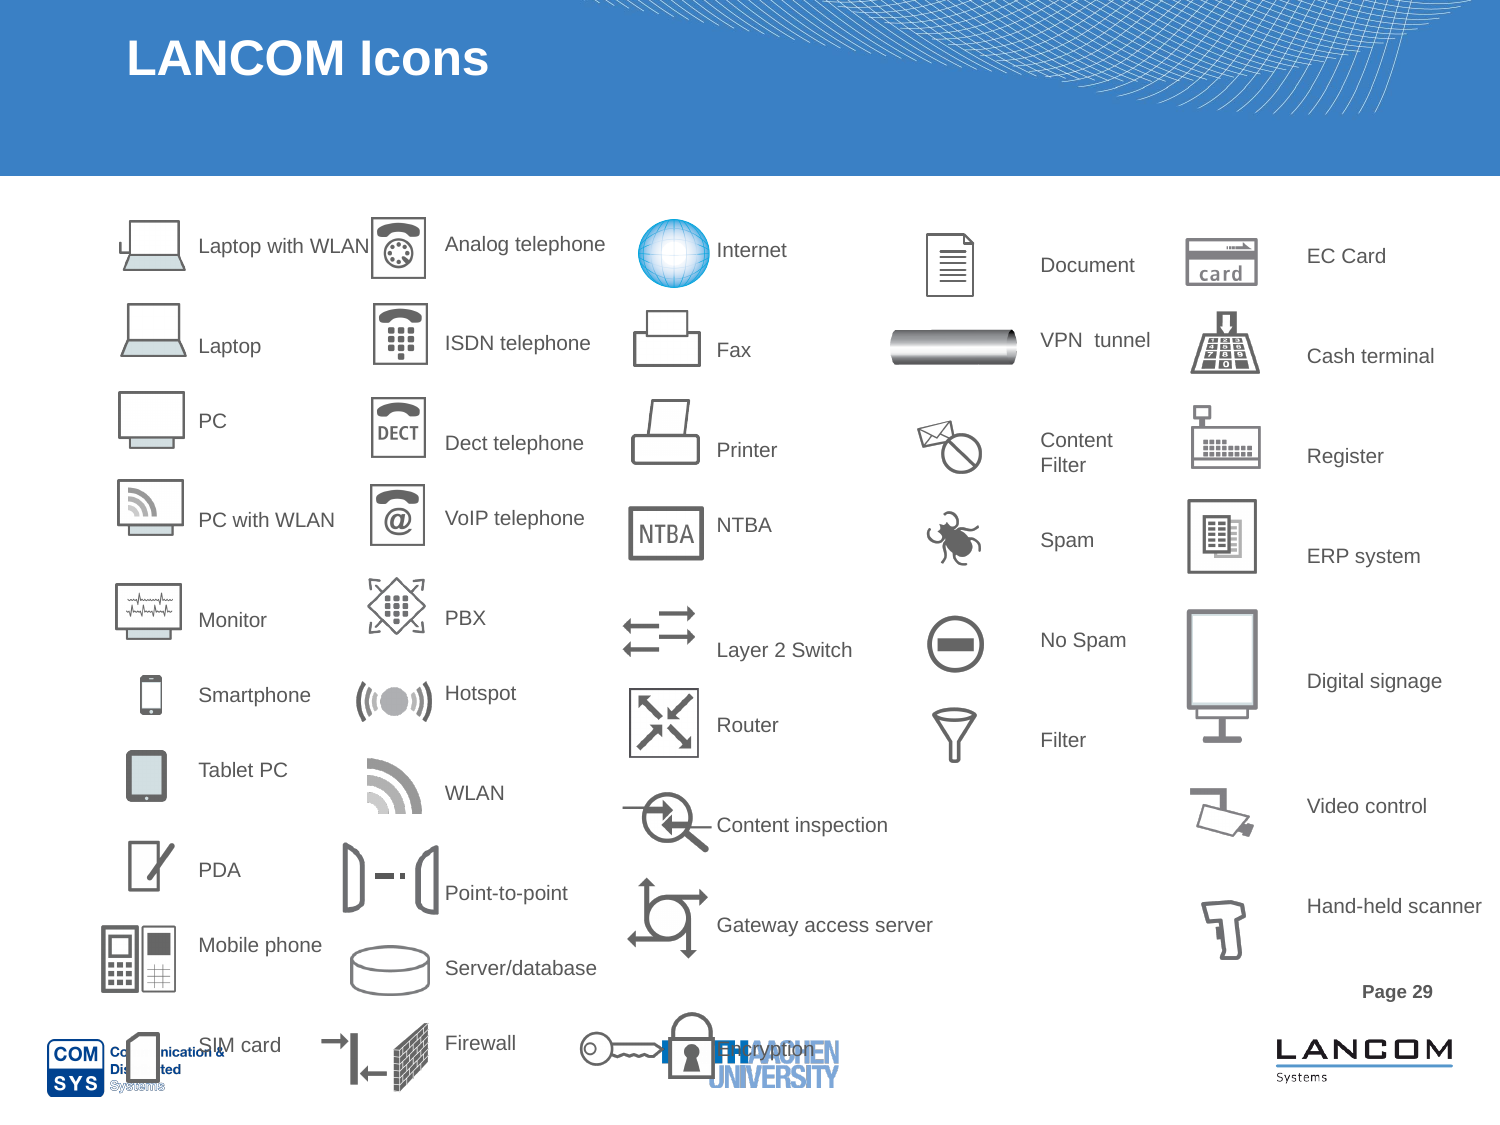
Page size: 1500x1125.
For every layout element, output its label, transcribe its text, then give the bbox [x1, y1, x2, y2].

picture [579, 1031, 665, 1067]
picture [668, 1012, 715, 1079]
picture [373, 303, 428, 365]
text_box Internet Fax Printer NTBA Layer 2 Switch Router Content inspection Gateway access server Encryption [701, 229, 949, 1069]
picture [0, 0, 1500, 176]
picture [890, 329, 1017, 365]
picture [118, 391, 185, 449]
picture [633, 310, 701, 367]
picture [1191, 405, 1261, 469]
picture [1187, 499, 1257, 574]
picture [126, 1032, 160, 1083]
picture [115, 583, 182, 640]
text_box Laptop with WLAN Laptop PC PC with WLAN Monitor Smartphone Tablet PC PDA Mobile phone SIM card [183, 224, 385, 1065]
picture [356, 681, 430, 722]
picture [927, 615, 984, 673]
picture [1201, 900, 1246, 961]
picture [117, 479, 184, 536]
picture [350, 945, 430, 997]
picture [628, 506, 705, 561]
picture [629, 688, 699, 758]
picture [371, 397, 426, 459]
picture [1190, 788, 1254, 837]
picture [119, 220, 186, 271]
picture [622, 791, 712, 854]
picture [101, 925, 139, 993]
text_box Analog telephone ISDN telephone Dect telephone VoIP telephone PBX Hotspot WLAN Point-to-point Server/database Firewall [430, 222, 621, 1087]
picture [120, 303, 187, 357]
picture [367, 577, 426, 635]
text_box EC Card Cash terminal Register ERP system Digital signage Video control Hand-held scanner [1292, 235, 1497, 950]
picture [371, 217, 426, 279]
picture [622, 605, 695, 657]
picture [932, 707, 977, 763]
picture [1185, 237, 1258, 286]
title LANCOM Icons [126, 18, 1196, 146]
picture [415, 845, 439, 915]
picture [342, 842, 365, 913]
picture [626, 877, 708, 959]
picture [638, 219, 712, 289]
picture [141, 925, 176, 993]
picture [1275, 1039, 1453, 1084]
picture [923, 231, 975, 297]
picture [367, 758, 422, 814]
picture [392, 1022, 429, 1093]
picture [631, 399, 700, 465]
picture [917, 420, 982, 474]
picture [140, 675, 162, 715]
picture [1190, 311, 1260, 374]
picture [926, 511, 981, 566]
picture [321, 1032, 387, 1085]
picture [126, 750, 167, 802]
picture [1186, 609, 1258, 743]
picture [128, 840, 175, 893]
text_box Document VPN tunnel Content Filter Spam No Spam Filter [1025, 244, 1179, 785]
picture [370, 484, 425, 546]
